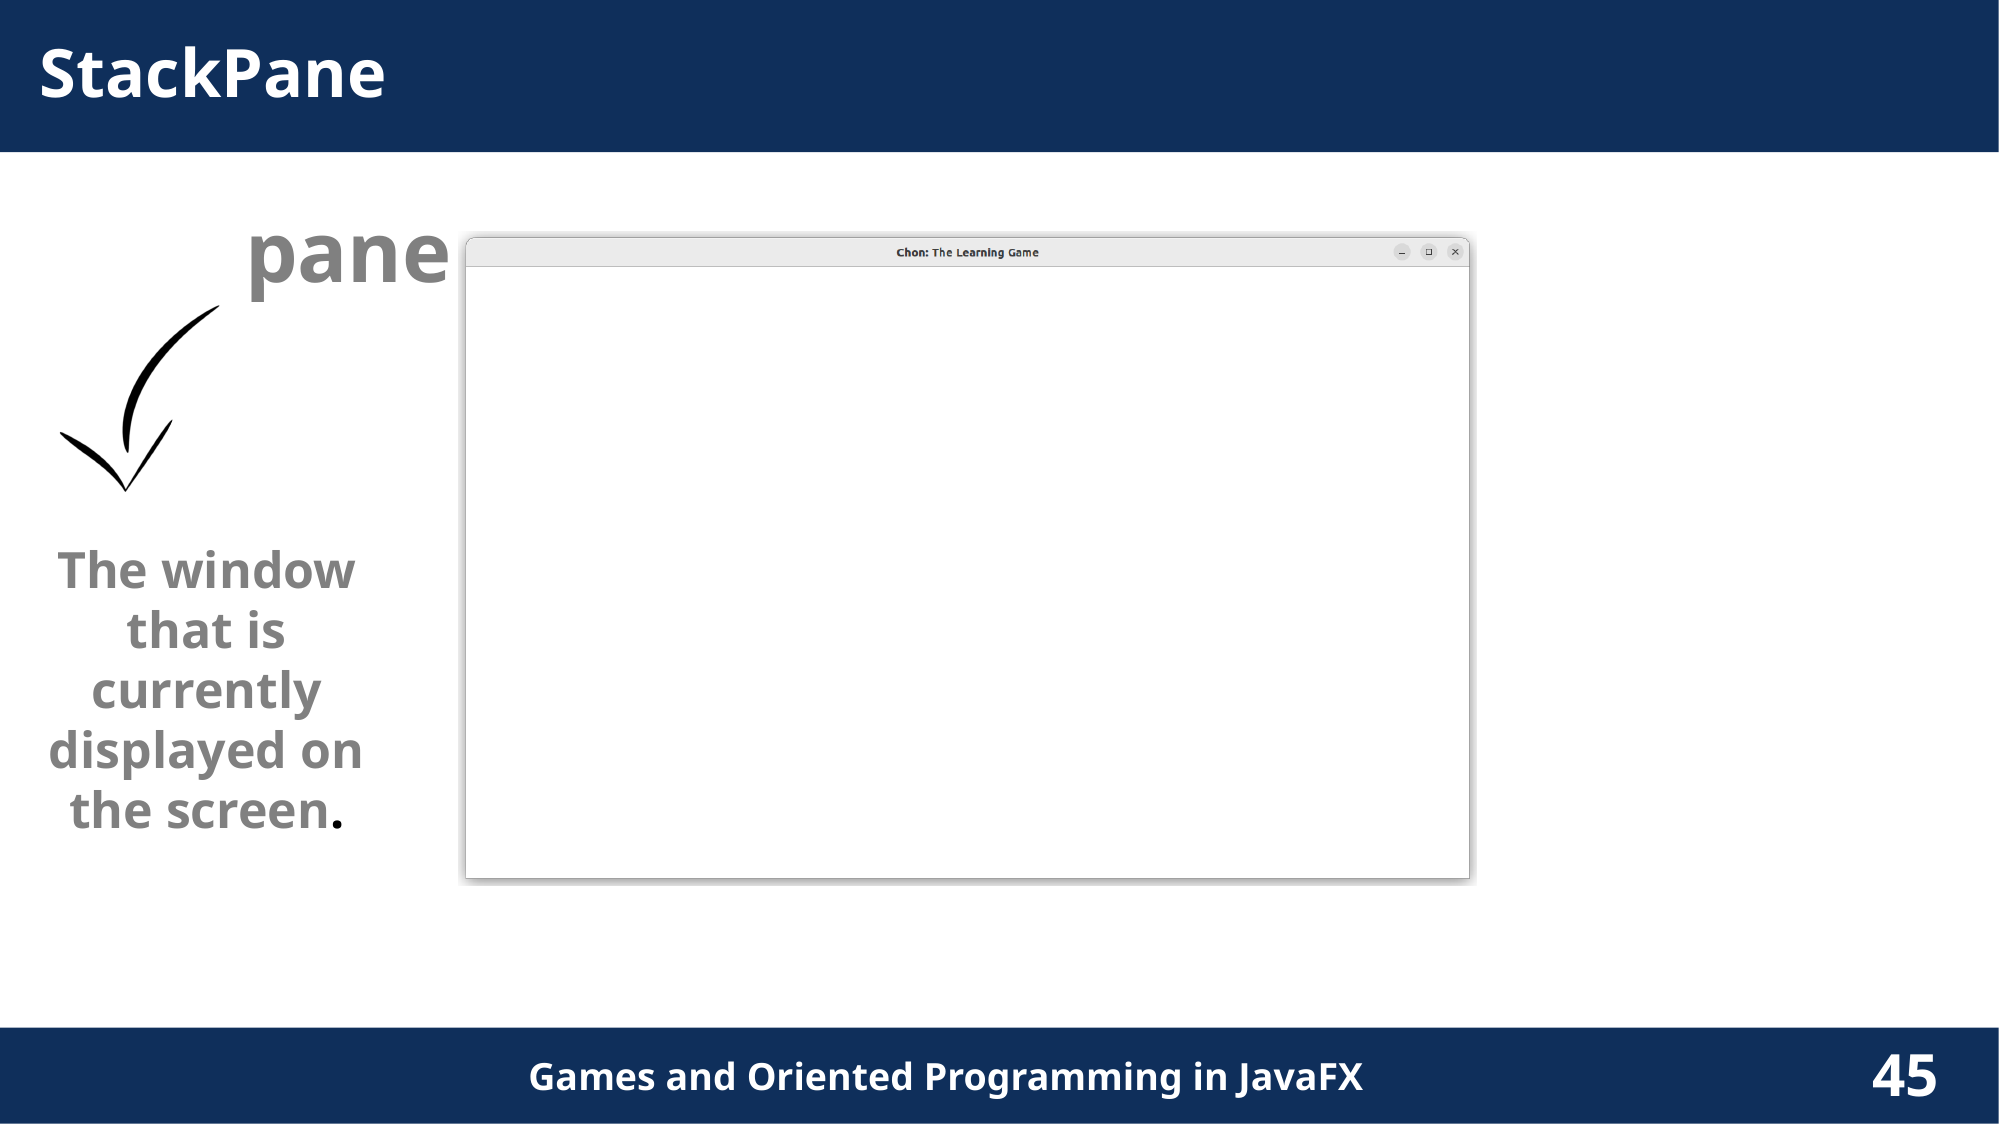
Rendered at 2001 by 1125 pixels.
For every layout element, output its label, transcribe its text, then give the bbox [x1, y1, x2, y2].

picture [48, 267, 221, 498]
text_box pane [188, 192, 508, 308]
picture [458, 231, 1477, 886]
text_box The window that is currently displayed on the screen. [29, 531, 384, 847]
text_box StackPane [25, 23, 1999, 119]
